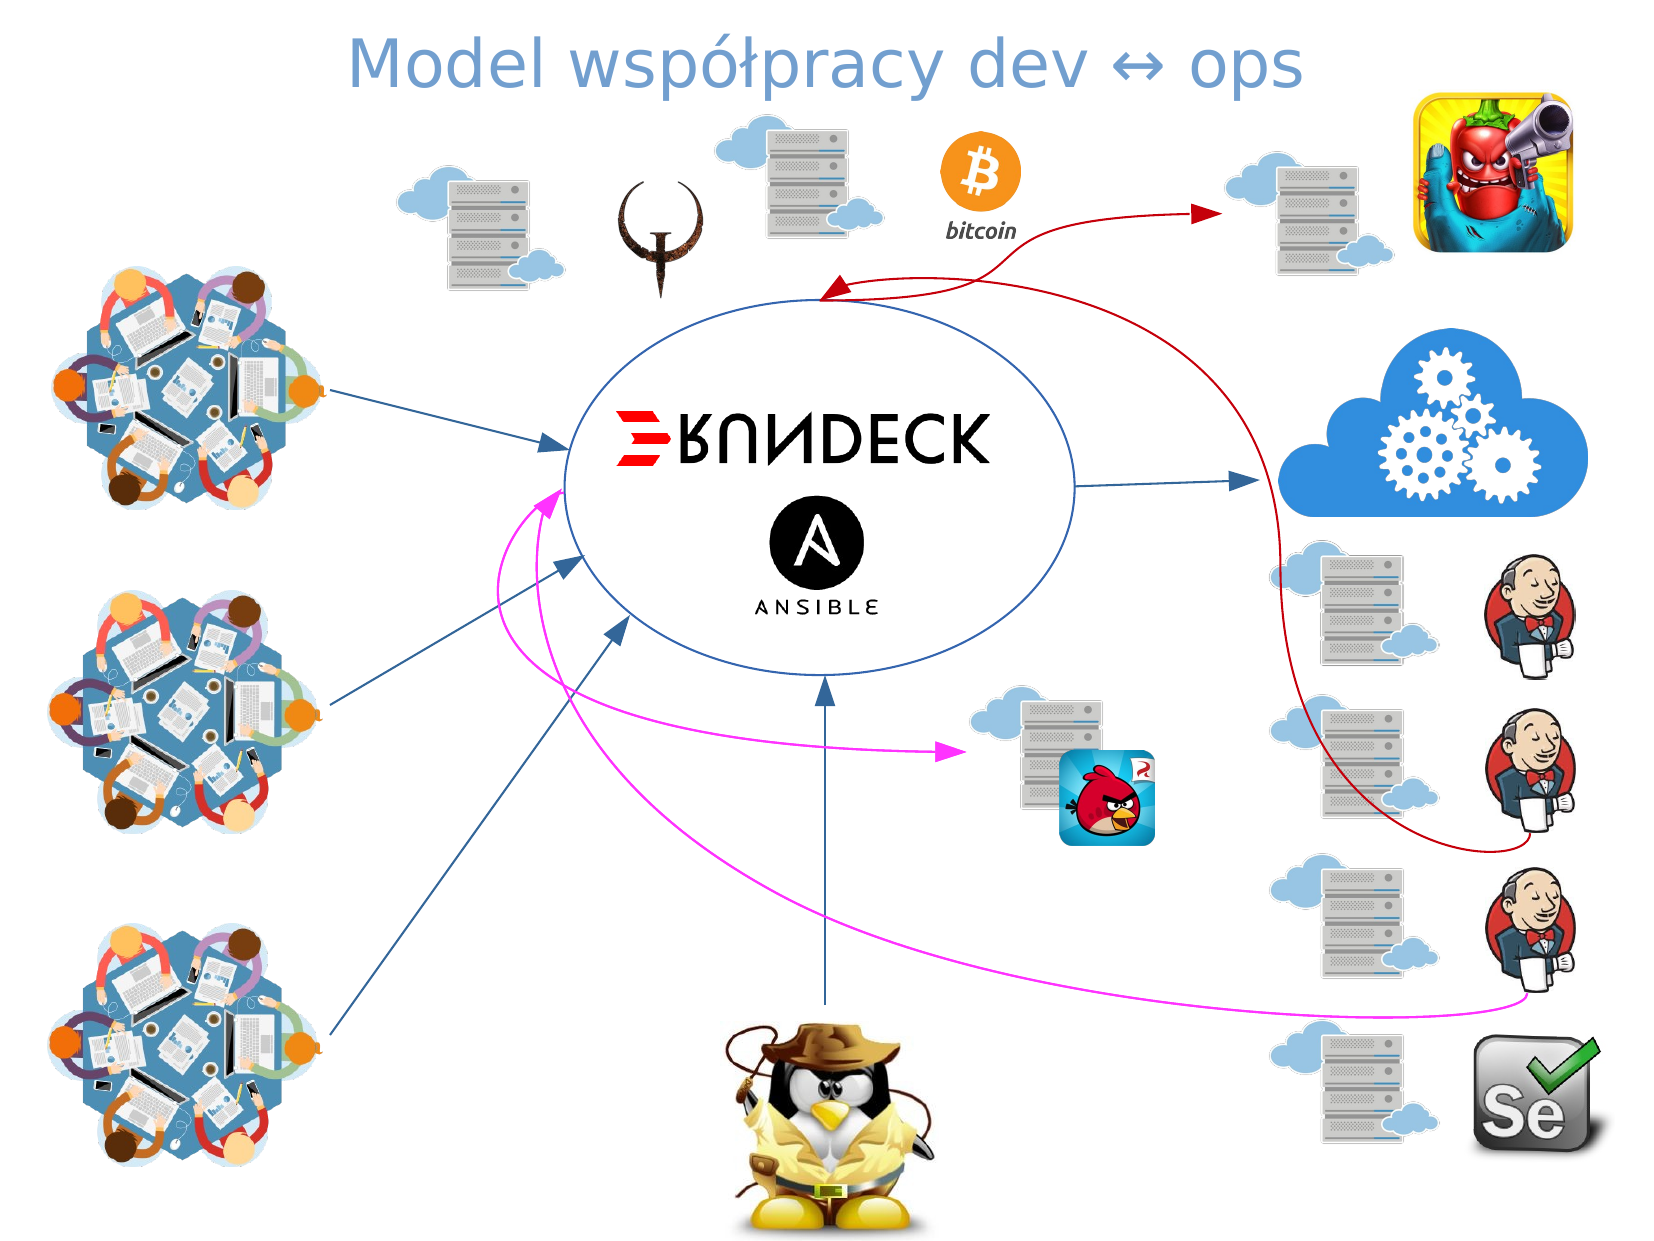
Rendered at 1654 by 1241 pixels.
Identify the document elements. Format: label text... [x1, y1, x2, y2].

picture [1147, 839, 1155, 846]
picture [940, 131, 1021, 239]
picture [1464, 1027, 1615, 1163]
picture [1485, 867, 1576, 993]
text_box Model współpracy dev ↔ ops [332, 17, 1322, 111]
picture [1267, 539, 1290, 667]
picture [741, 482, 890, 631]
picture [0, 164, 567, 510]
picture [720, 1021, 939, 1241]
picture [0, 923, 402, 1167]
picture [616, 411, 990, 466]
picture [1267, 852, 1441, 980]
picture [1281, 539, 1441, 667]
picture [1222, 150, 1396, 277]
picture [1410, 89, 1576, 256]
picture [600, 113, 886, 301]
picture [1301, 693, 1441, 820]
picture [1059, 836, 1068, 846]
picture [1267, 1018, 1441, 1145]
picture [967, 684, 1155, 836]
picture [1484, 554, 1576, 680]
picture [0, 590, 402, 834]
picture [1278, 328, 1588, 517]
picture [1267, 693, 1389, 820]
picture [1485, 708, 1576, 833]
